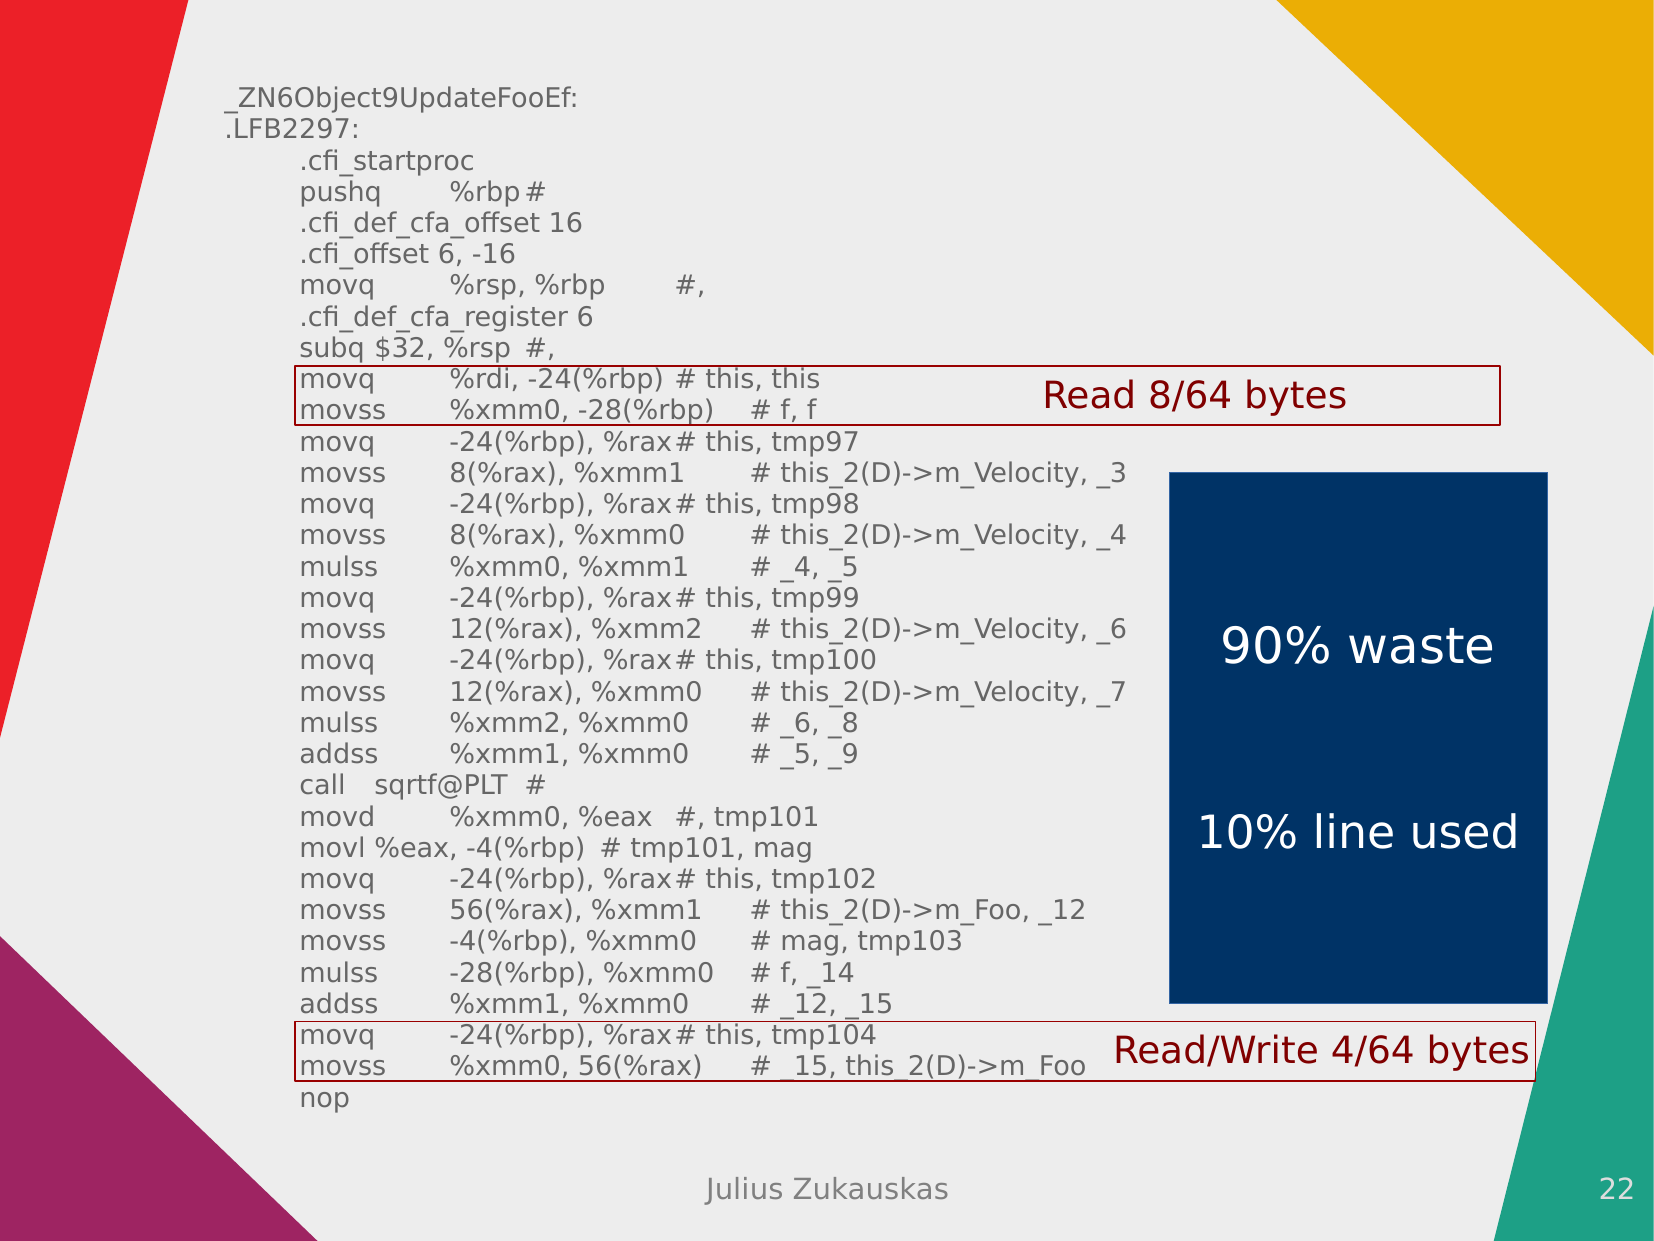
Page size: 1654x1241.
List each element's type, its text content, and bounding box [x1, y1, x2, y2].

text_box Read 8/64 bytes [1027, 366, 1501, 425]
subtitle _ZN6Object9UpdateFooEf: .LFB2297: .cfi_startproc pushq %rbp # .cfi_def_cfa_offset 16 .cfi_offset 6, -16 movq %rsp, %rbp #, .cfi_def_cfa_register 6 subq $32, %rsp #, movq %rdi, -24(%rbp) # this, this movss %xmm0, -28(%rbp) # f, f movq -24(%rbp), %rax # this, tmp97 movss 8(%rax), %xmm1 # this_2(D)->m_Velocity, _3 movq -24(%rbp), %rax # this, tmp98 movss 8(%rax), %xmm0 # this_2(D)->m_Velocity, _4 mulss %xmm0, %xmm1 # _4, _5 movq -24(%rbp), %rax # this, tmp99 movss 12(%rax), %xmm2 # this_2(D)->m_Velocity, _6 movq -24(%rbp), %rax # this, tmp100 movss 12(%rax), %xmm0 # this_2(D)->m_Velocity, _7 mulss %xmm2, %xmm0 # _6, _8 addss %xmm1, %xmm0 # _5, _9 call sqrtf@PLT # movd %xmm0, %eax #, tmp101 movl %eax, -4(%rbp) # tmp101, mag movq -24(%rbp), %rax # this, tmp102 movss 56(%rax), %xmm1 # this_2(D)->m_Foo, _12 movss -4(%rbp), %xmm0 # mag, tmp103 mulss -28(%rbp), %xmm0 # f, _14 addss %xmm1, %xmm0 # _12, _15 movq -24(%rbp), %rax # this, tmp104 movss %xmm0, 56(%rax) # _15, this_2(D)->m_Foo nop [224, 23, 1256, 1173]
subtitle _ZN6Object9UpdateFooEf: .LFB2297: .cfi_startproc pushq %rbp # .cfi_def_cfa_offset 16 .cfi_offset 6, -16 movq %rsp, %rbp #, .cfi_def_cfa_register 6 subq $32, %rsp #, movq %rdi, -24(%rbp) # this, this movss %xmm0, -28(%rbp) # f, f movq -24(%rbp), %rax # this, tmp97 movss 8(%rax), %xmm1 # this_2(D)->m_Velocity, _3 movq -24(%rbp), %rax # this, tmp98 movss 8(%rax), %xmm0 # this_2(D)->m_Velocity, _4 mulss %xmm0, %xmm1 # _4, _5 movq -24(%rbp), %rax # this, tmp99 movss 12(%rax), %xmm2 # this_2(D)->m_Velocity, _6 movq -24(%rbp), %rax # this, tmp100 movss 12(%rax), %xmm0 # this_2(D)->m_Velocity, _7 mulss %xmm2, %xmm0 # _6, _8 addss %xmm1, %xmm0 # _5, _9 call sqrtf@PLT # movd %xmm0, %eax #, tmp101 movl %eax, -4(%rbp) # tmp101, mag movq -24(%rbp), %rax # this, tmp102 movss 56(%rax), %xmm1 # this_2(D)->m_Foo, _12 movss -4(%rbp), %xmm0 # mag, tmp103 mulss -28(%rbp), %xmm0 # f, _14 addss %xmm1, %xmm0 # _12, _15 movq -24(%rbp), %rax # this, tmp104 movss %xmm0, 56(%rax) # _15, this_2(D)->m_Foo nop [296, 1022, 1098, 1080]
subtitle _ZN6Object9UpdateFooEf: .LFB2297: .cfi_startproc pushq %rbp # .cfi_def_cfa_offset 16 .cfi_offset 6, -16 movq %rsp, %rbp #, .cfi_def_cfa_register 6 subq $32, %rsp #, movq %rdi, -24(%rbp) # this, this movss %xmm0, -28(%rbp) # f, f movq -24(%rbp), %rax # this, tmp97 movss 8(%rax), %xmm1 # this_2(D)->m_Velocity, _3 movq -24(%rbp), %rax # this, tmp98 movss 8(%rax), %xmm0 # this_2(D)->m_Velocity, _4 mulss %xmm0, %xmm1 # _4, _5 movq -24(%rbp), %rax # this, tmp99 movss 12(%rax), %xmm2 # this_2(D)->m_Velocity, _6 movq -24(%rbp), %rax # this, tmp100 movss 12(%rax), %xmm0 # this_2(D)->m_Velocity, _7 mulss %xmm2, %xmm0 # _6, _8 addss %xmm1, %xmm0 # _5, _9 call sqrtf@PLT # movd %xmm0, %eax #, tmp101 movl %eax, -4(%rbp) # tmp101, mag movq -24(%rbp), %rax # this, tmp102 movss 56(%rax), %xmm1 # this_2(D)->m_Foo, _12 movss -4(%rbp), %xmm0 # mag, tmp103 mulss -28(%rbp), %xmm0 # f, _14 addss %xmm1, %xmm0 # _12, _15 movq -24(%rbp), %rax # this, tmp104 movss %xmm0, 56(%rax) # _15, this_2(D)->m_Foo nop [296, 367, 1027, 424]
text_box Read/Write 4/64 bytes [1098, 1021, 1548, 1124]
text_box 90% waste 10% line used [1169, 472, 1548, 1004]
